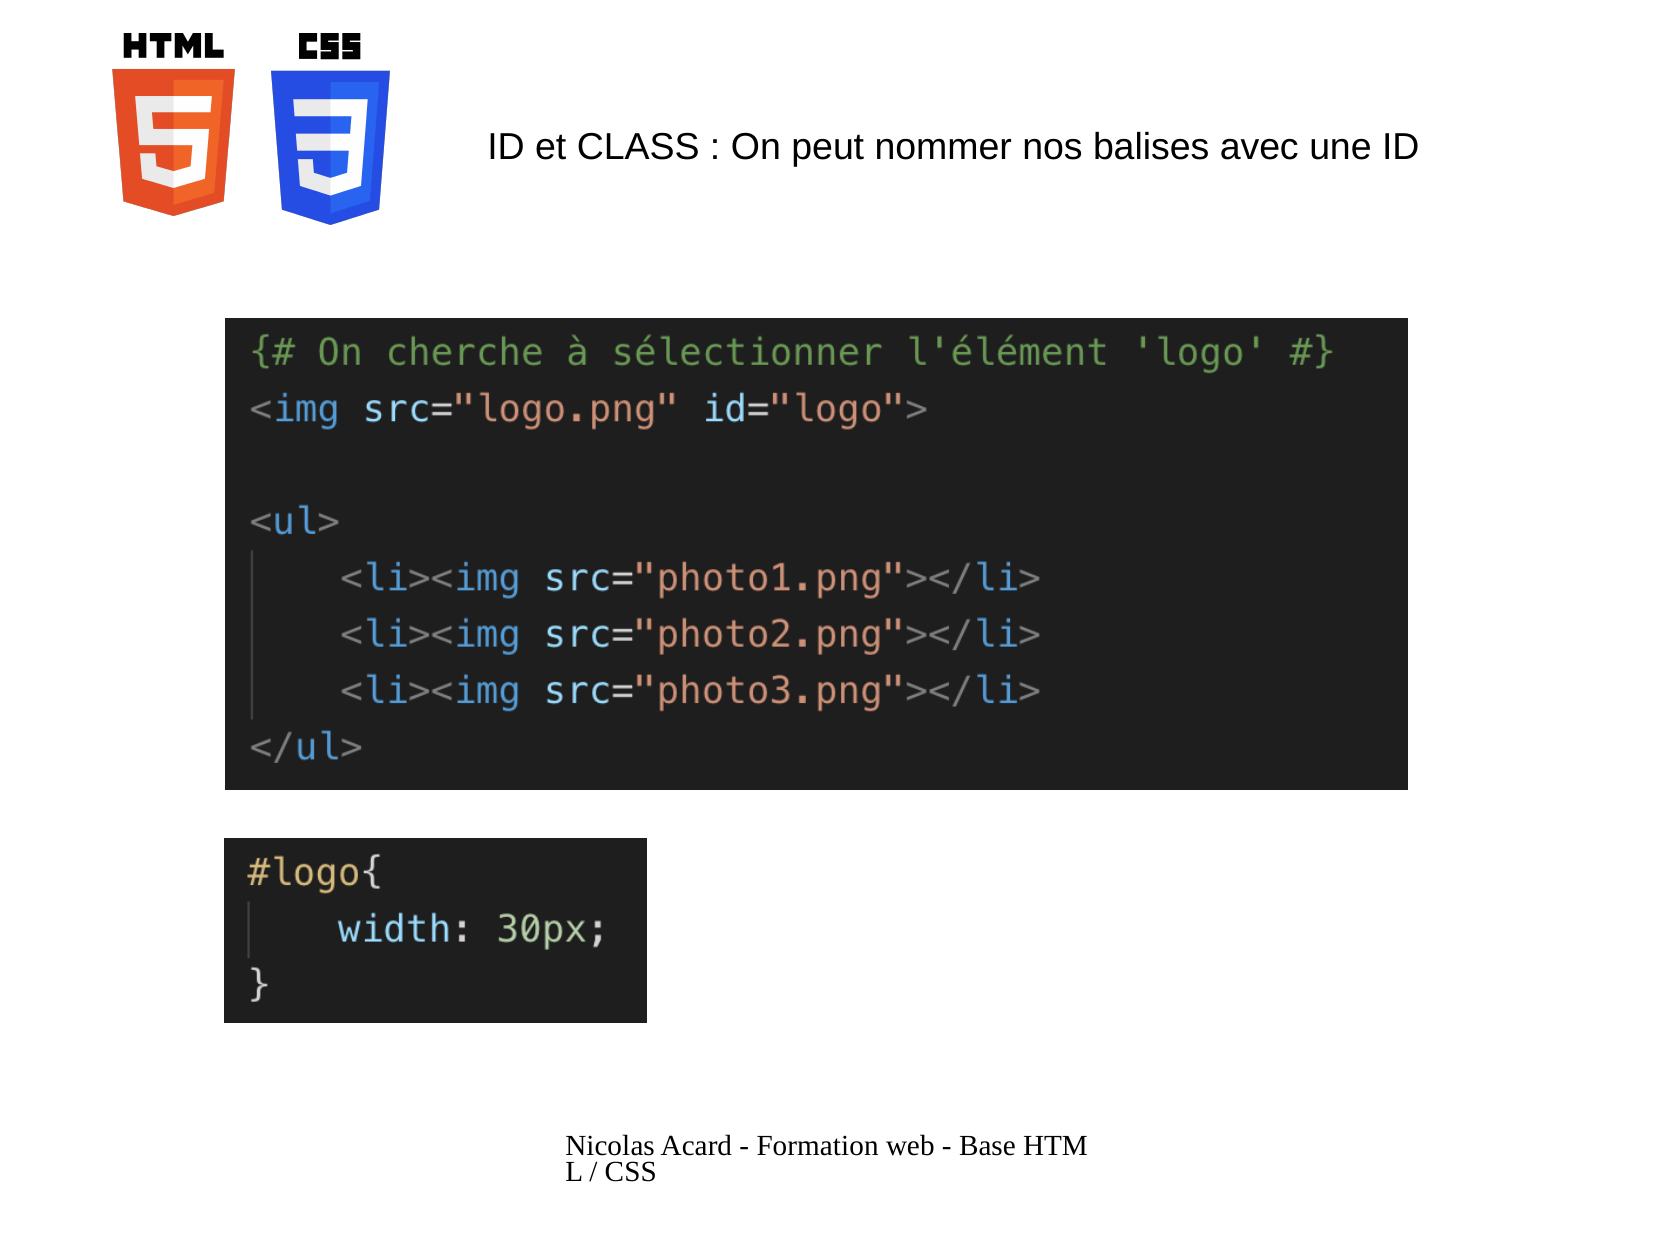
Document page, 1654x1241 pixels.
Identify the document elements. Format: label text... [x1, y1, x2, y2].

picture [224, 838, 647, 1023]
picture [271, 33, 390, 225]
picture [225, 318, 1408, 790]
text_box ID et CLASS : On peut nommer nos balises avec une ID [472, 118, 1453, 217]
picture [87, 33, 260, 216]
